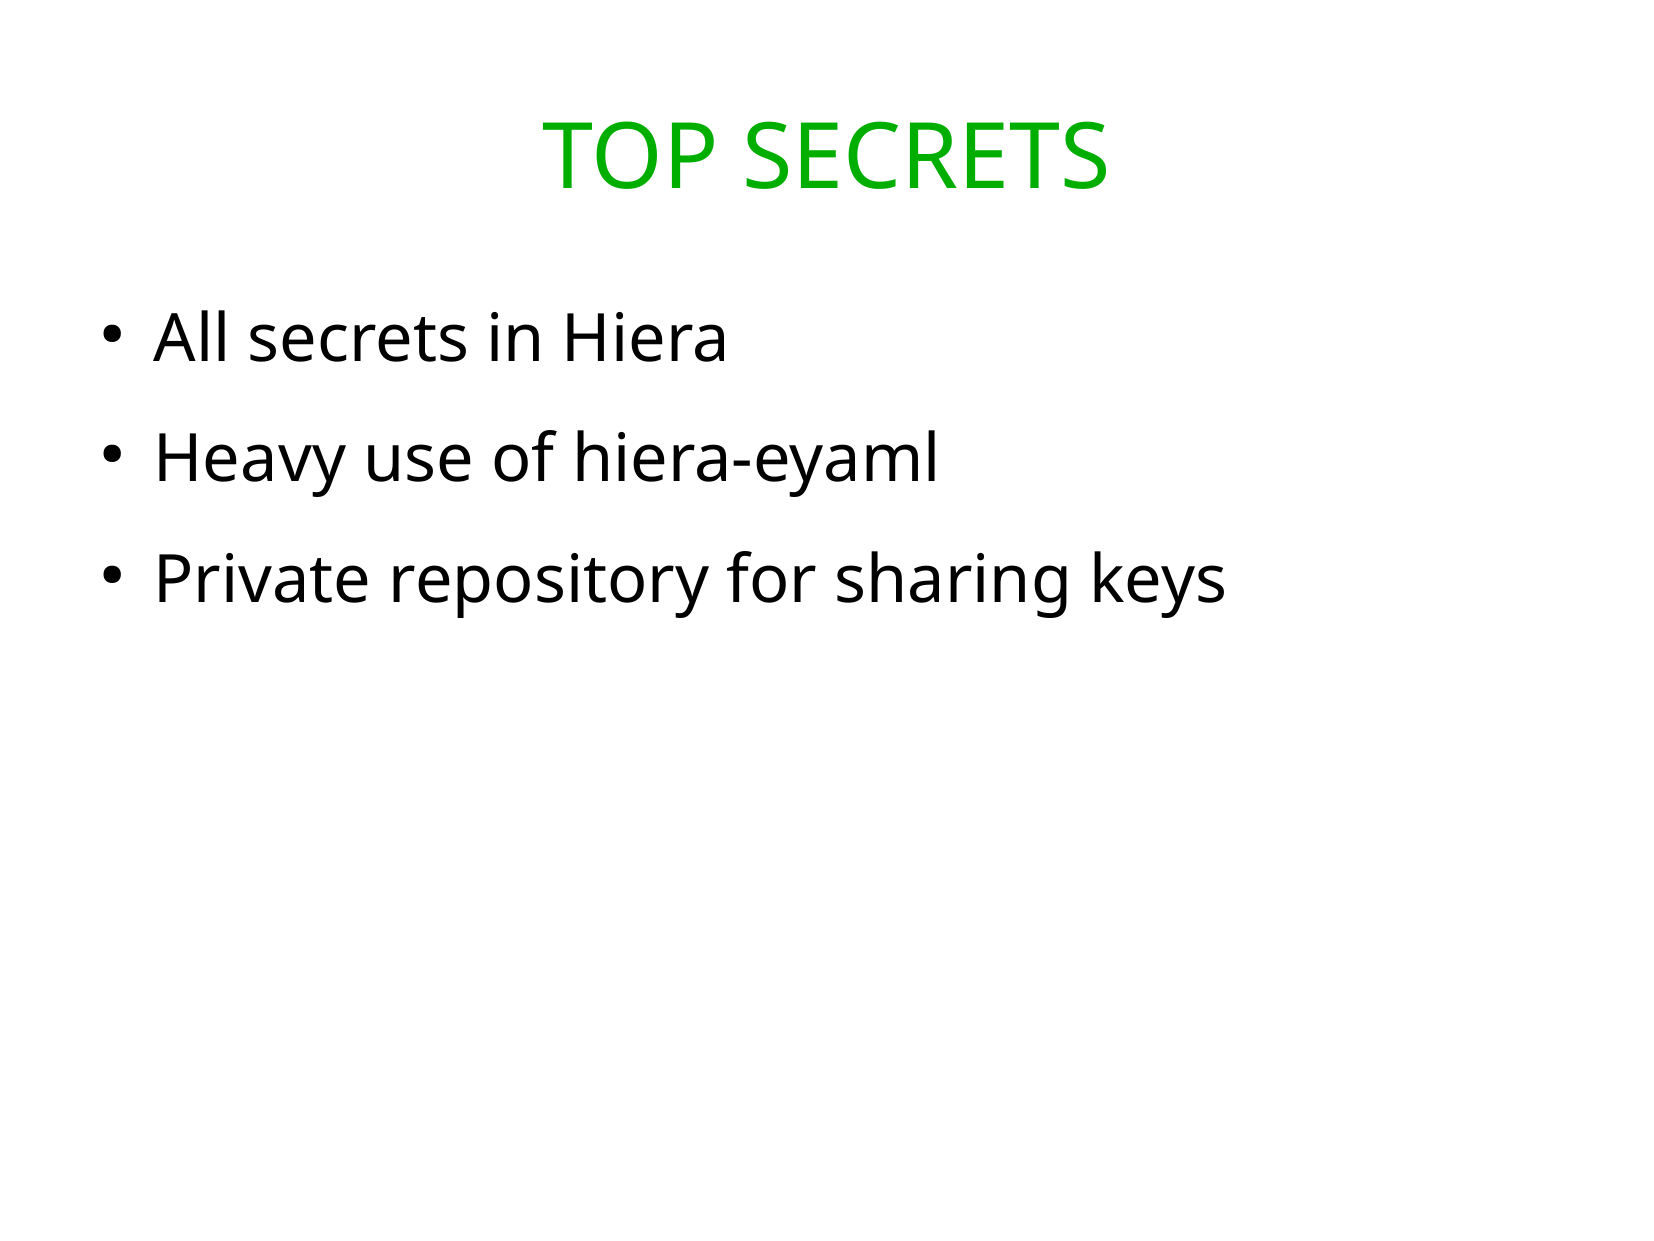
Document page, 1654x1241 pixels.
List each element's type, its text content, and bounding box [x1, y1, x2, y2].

title TOP SECRETS [82, 49, 1571, 257]
list All secrets in Hiera Heavy use of hiera-eyaml Private repository for sharing keys [82, 290, 1571, 1010]
